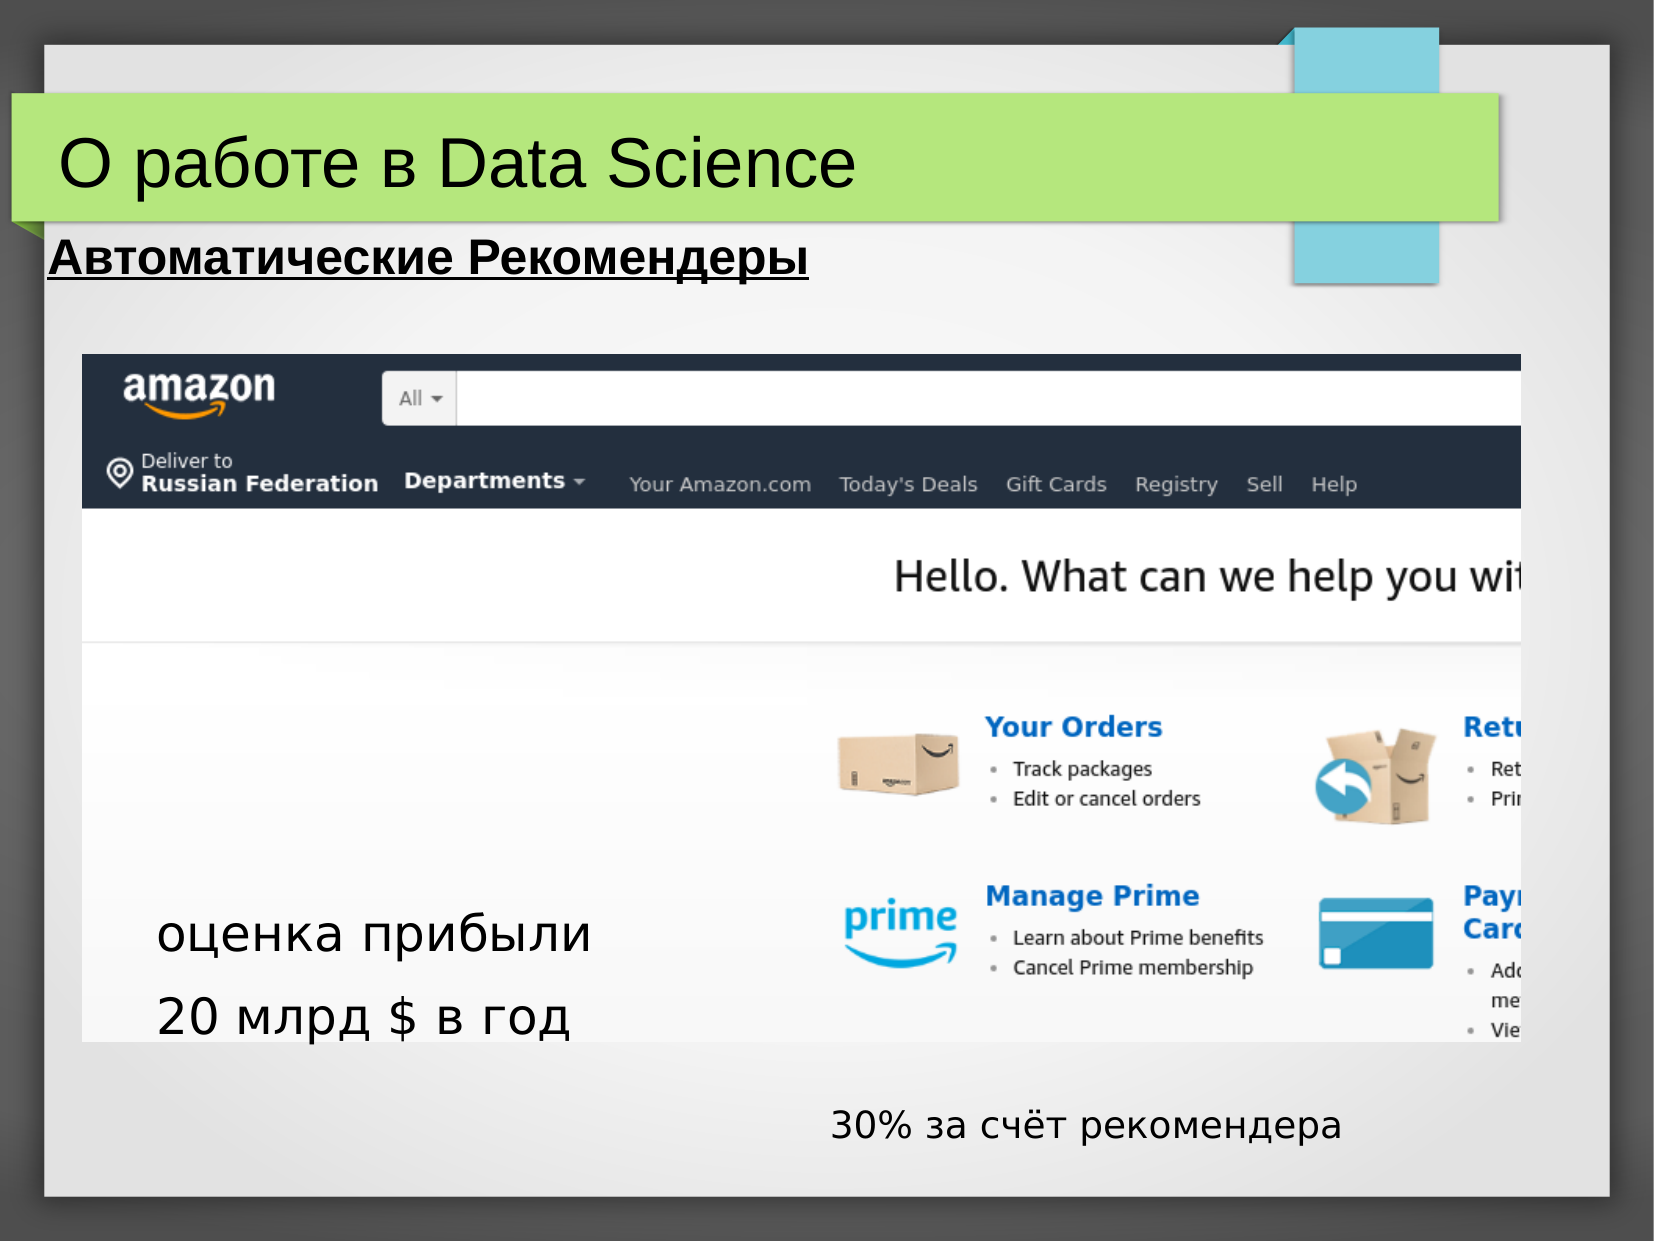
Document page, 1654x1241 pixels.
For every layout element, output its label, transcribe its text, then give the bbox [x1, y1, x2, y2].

text_box 30% за счёт рекомендера [814, 1096, 1576, 1170]
text_box Автоматические Рекомендеры [47, 218, 815, 296]
picture [0, 0, 1654, 1241]
text_box оценка прибыли 20 млрд $ в год [141, 897, 638, 1054]
title О работе в Data Science [59, 123, 1394, 203]
